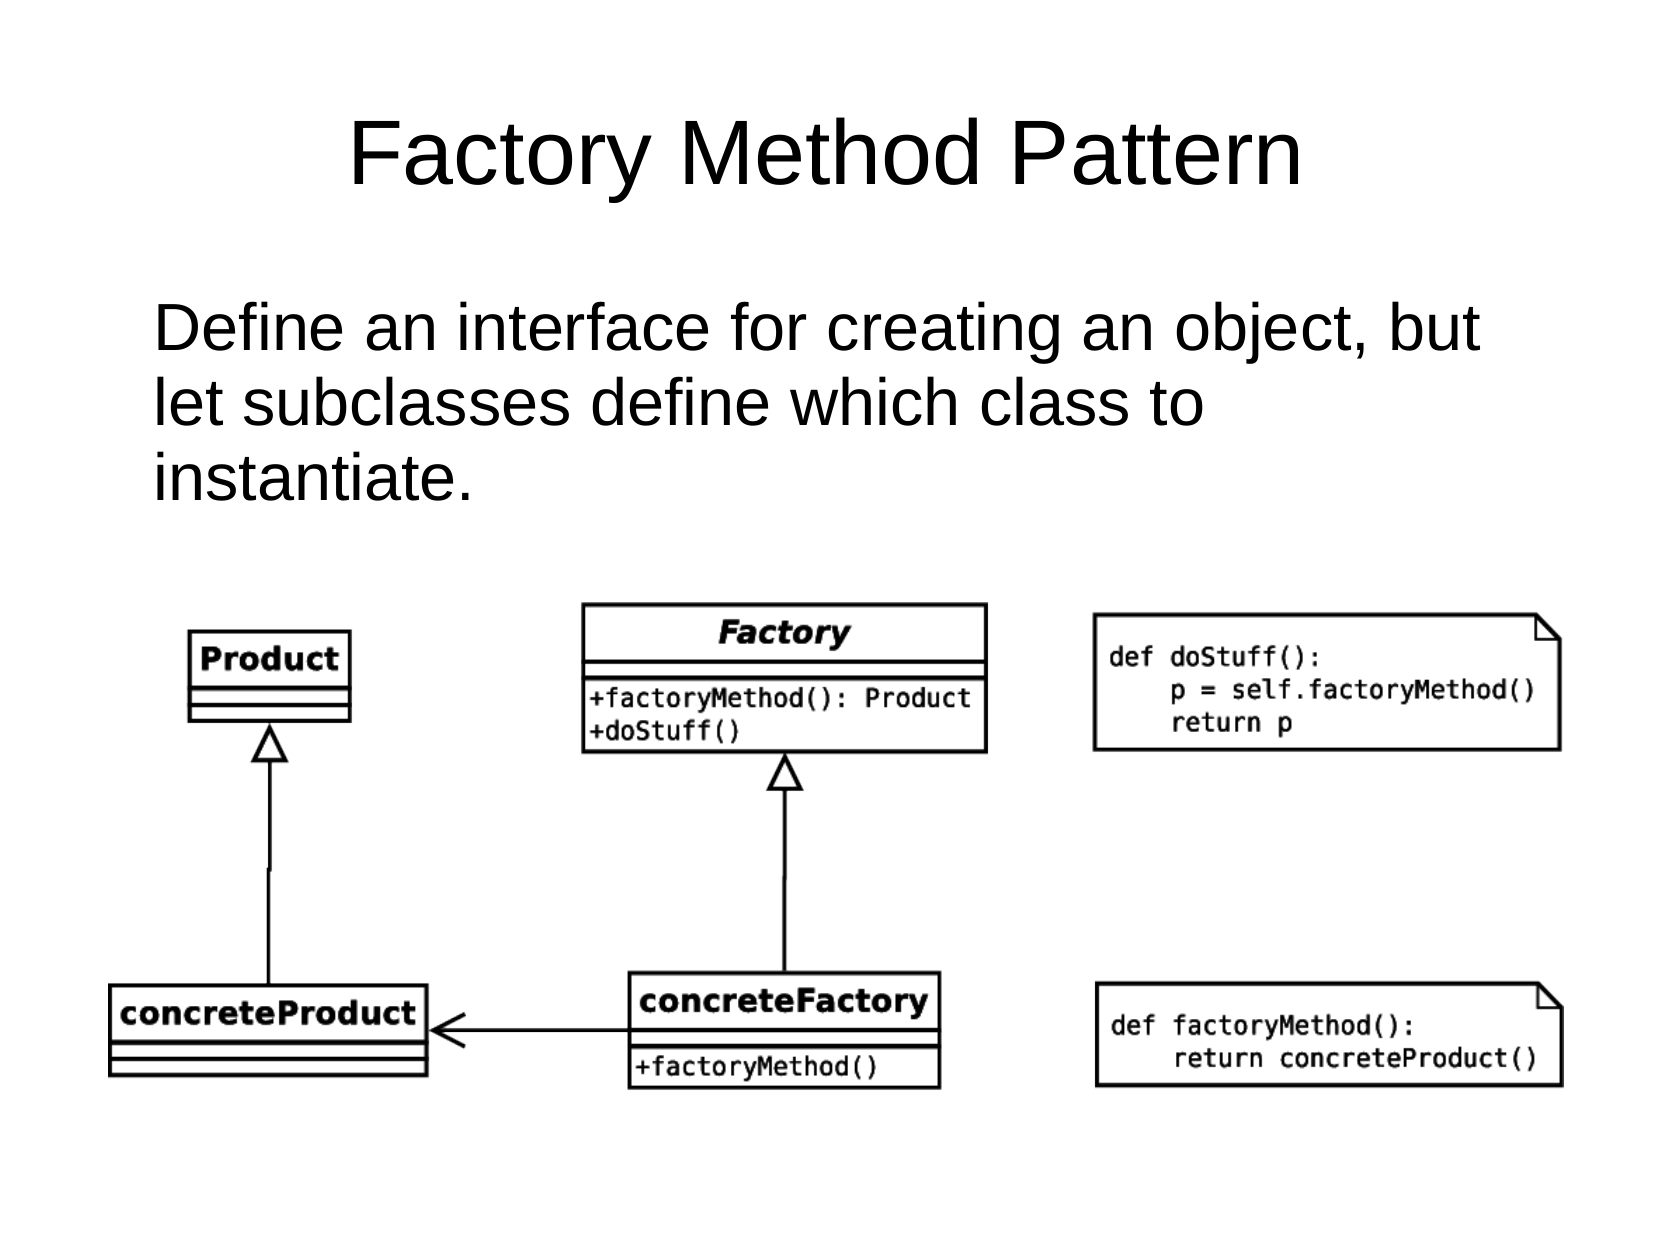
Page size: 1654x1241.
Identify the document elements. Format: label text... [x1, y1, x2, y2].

list Define an interface for creating an object, but let subclasses define which class to instantiate. [82, 290, 1538, 571]
picture [108, 602, 1564, 1096]
title Factory Method Pattern [82, 49, 1571, 257]
